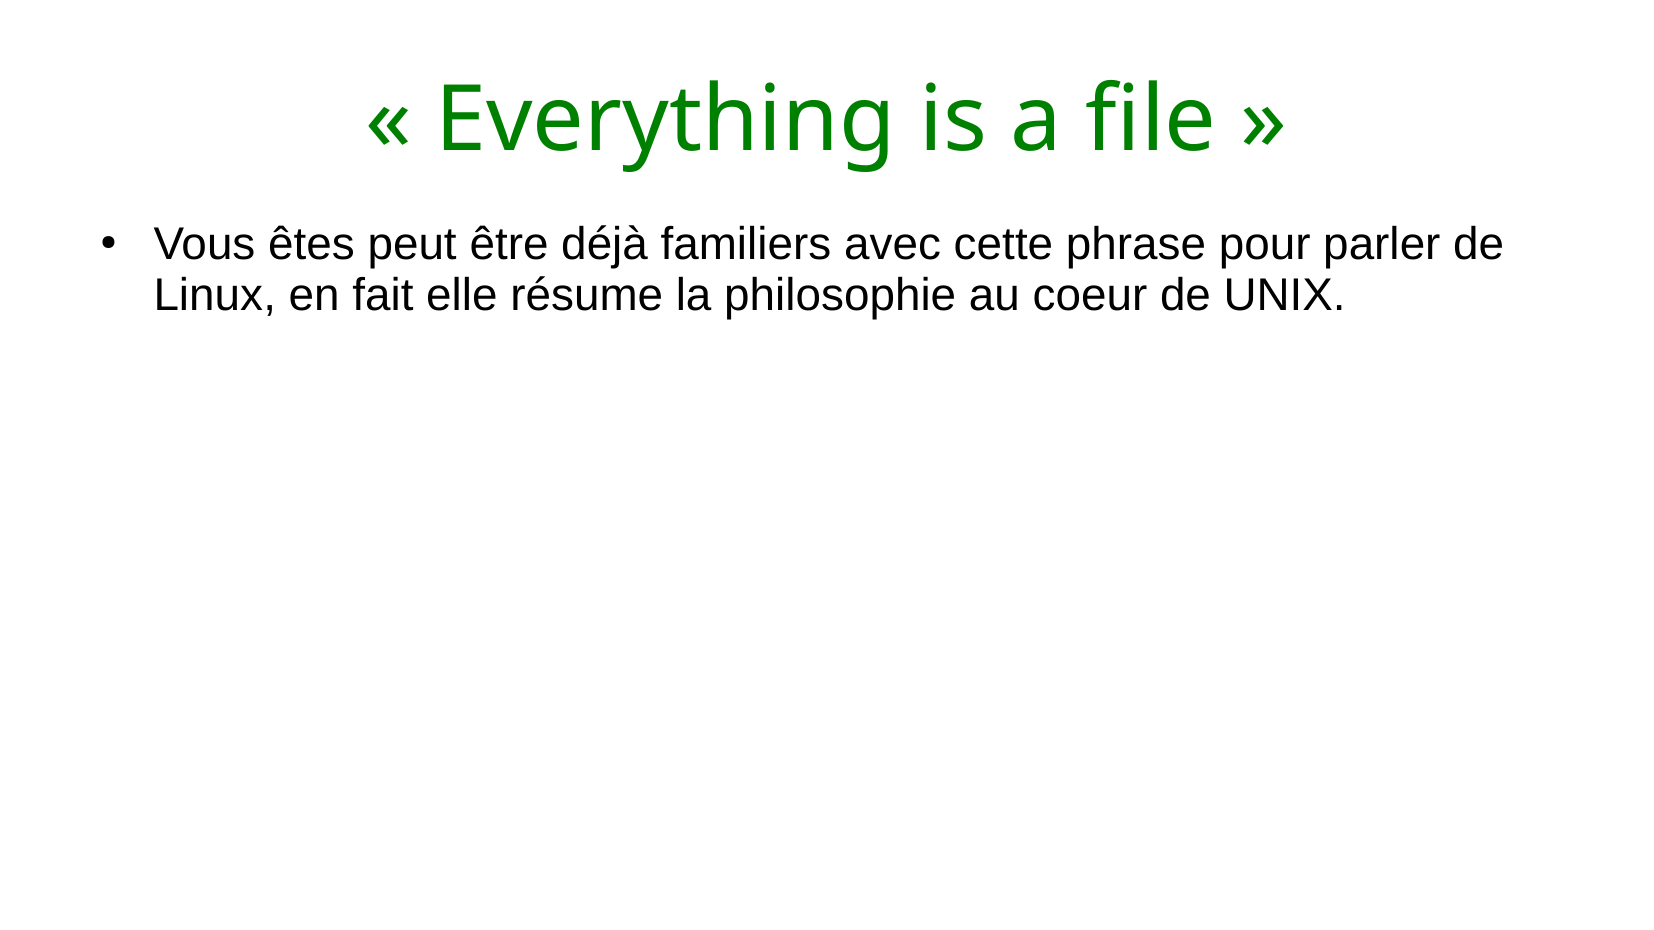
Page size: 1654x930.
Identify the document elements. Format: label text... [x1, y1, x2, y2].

list Vous êtes peut être déjà familiers avec cette phrase pour parler de Linux, en fait elle résume la philosophie au coeur de UNIX. [82, 217, 1571, 863]
title « Everything is a file » [82, 37, 1571, 193]
